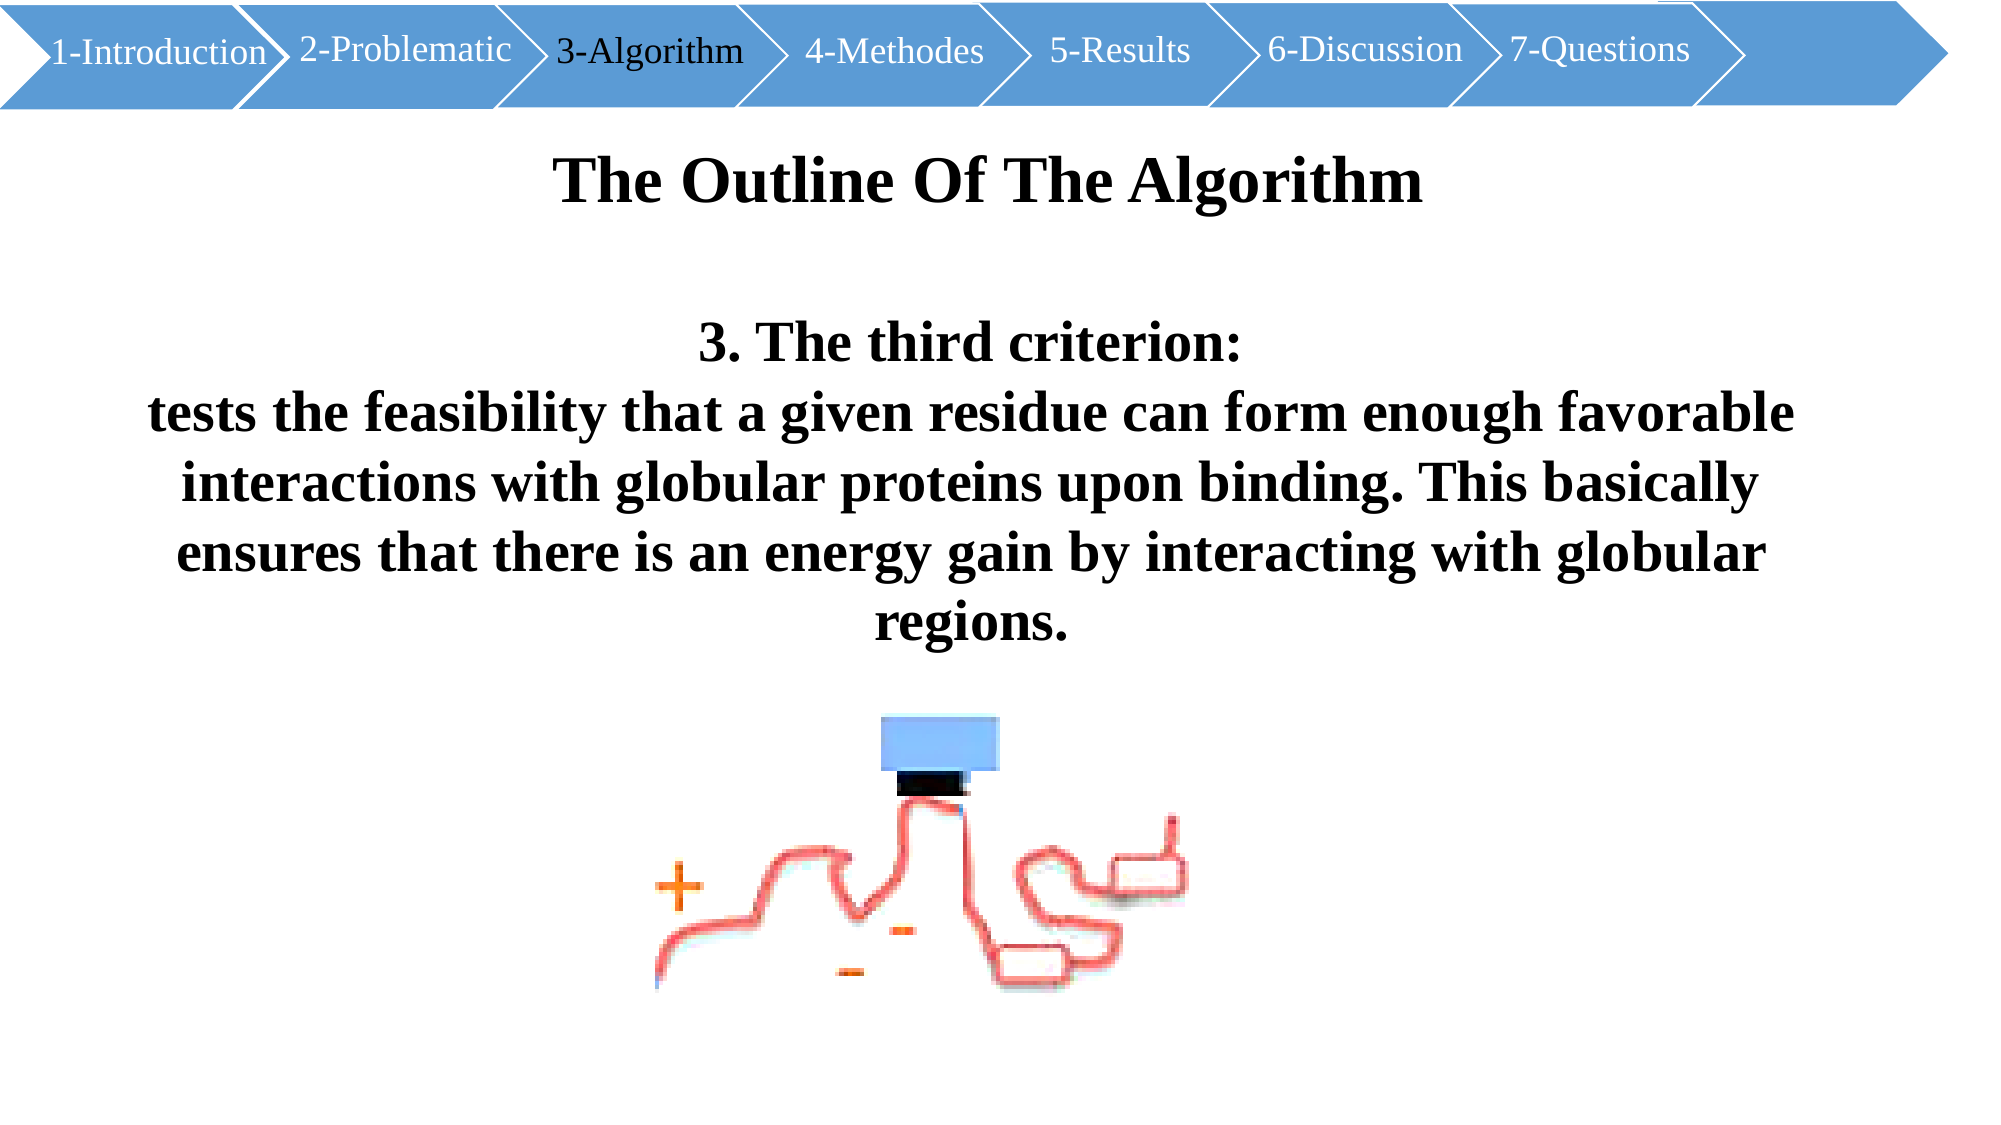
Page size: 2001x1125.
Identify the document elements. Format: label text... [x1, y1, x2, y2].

text_box 5-Results [1034, 17, 1208, 79]
text_box 7-Questions [1494, 16, 1708, 77]
text_box 4-Methodes [790, 18, 1002, 79]
text_box 6-Discussion [1252, 16, 1481, 77]
text_box [0, 0, 1951, 111]
text_box 1-Introduction [35, 19, 285, 80]
text_box 3. The third criterion: tests the feasibility that a given residue can form enough favorable interactions with globular proteins upon binding. This basically ensures that there is an energy gain by interacting with globular regions. [76, 295, 1867, 660]
picture [655, 685, 1370, 1125]
text_box 2-Problematic [284, 16, 530, 78]
text_box 3-Algorithm [541, 18, 761, 79]
text_box The Outline Of The Algorithm [538, 129, 1456, 224]
